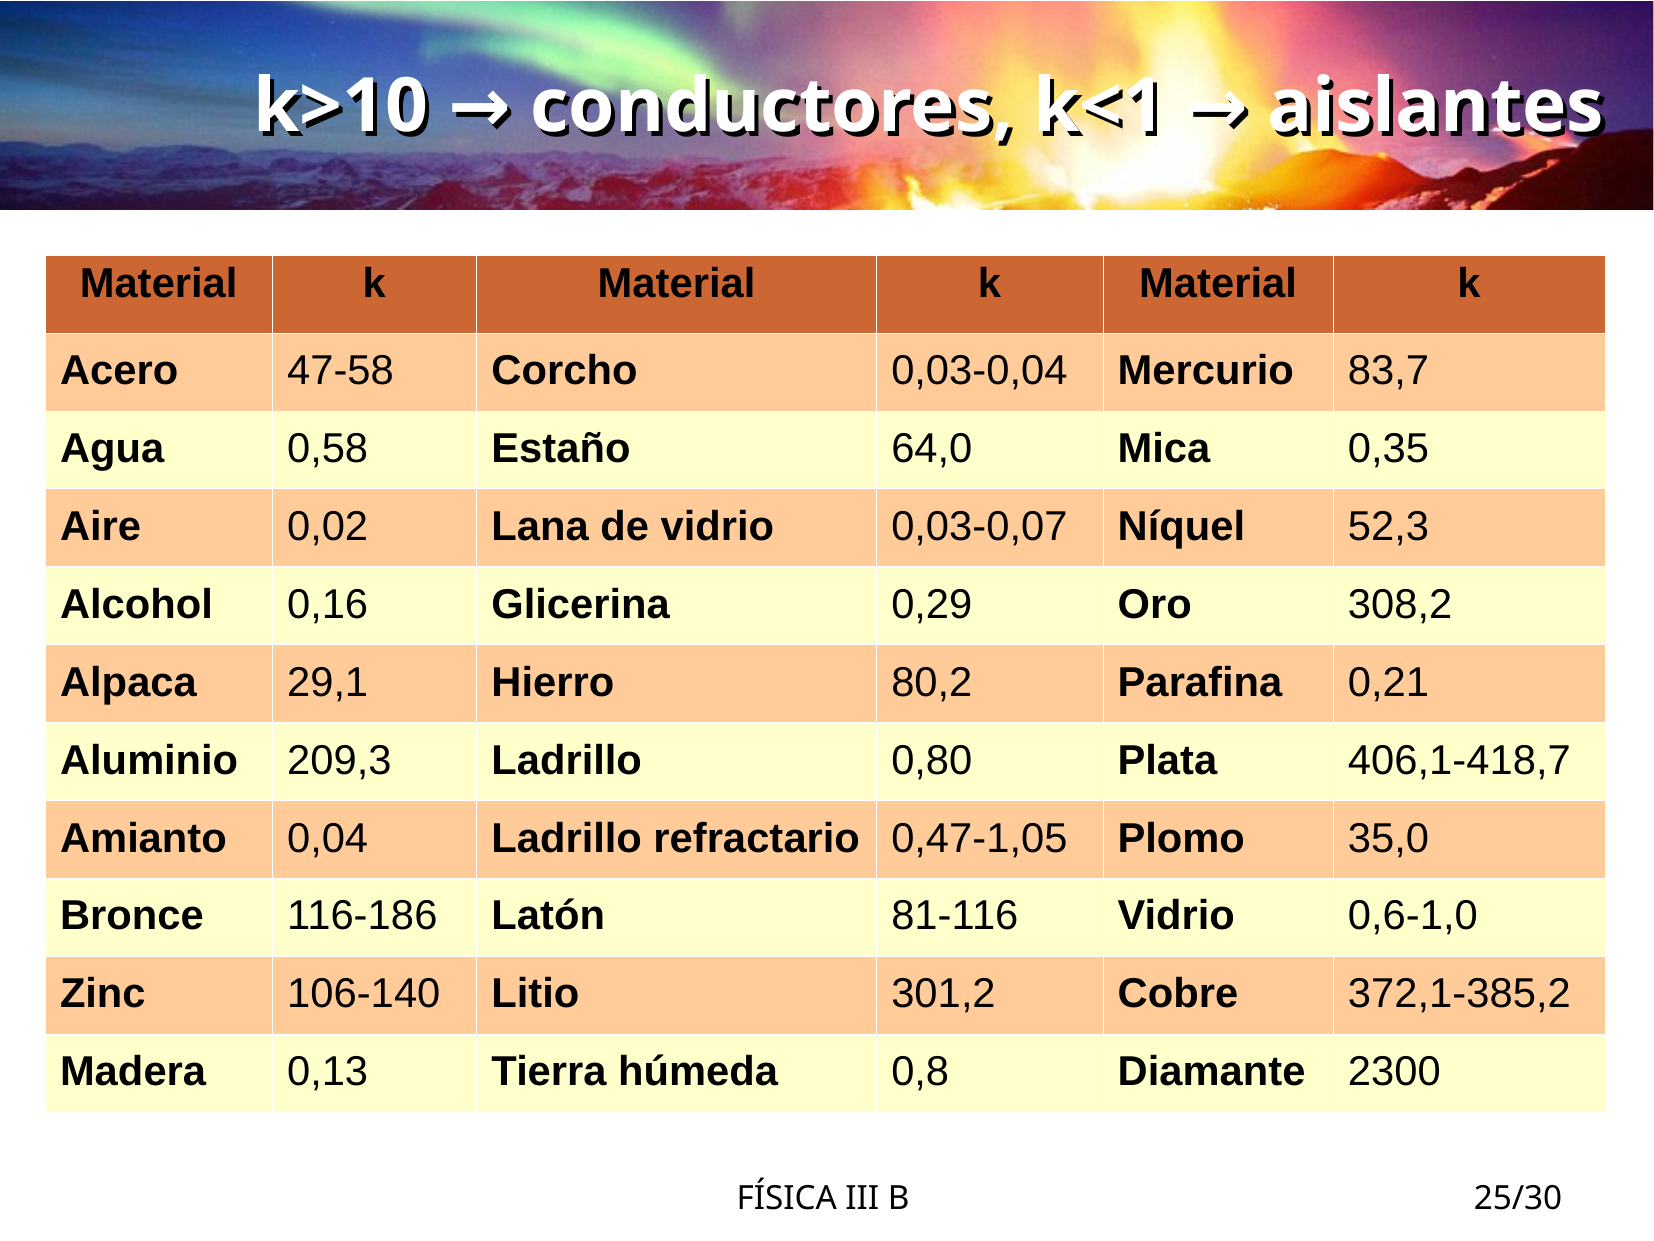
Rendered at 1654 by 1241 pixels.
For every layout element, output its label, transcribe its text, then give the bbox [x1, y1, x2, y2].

table_cell 80,2 [877, 645, 1103, 722]
table_cell Mercurio [1104, 334, 1333, 411]
table_cell 0,16 [273, 567, 476, 644]
table_cell 301,2 [877, 957, 1103, 1034]
table_cell Acero [46, 334, 272, 411]
table_cell Agua [46, 412, 272, 488]
table_cell Ladrillo [477, 723, 876, 800]
table_cell Alcohol [46, 567, 272, 644]
table_cell 0,47-1,05 [877, 801, 1103, 878]
table_cell Vidrio [1104, 879, 1333, 956]
table_cell 0,13 [273, 1035, 476, 1112]
table_cell Ladrillo refractario [477, 801, 876, 878]
table_cell Níquel [1104, 489, 1333, 566]
table_cell Madera [46, 1035, 272, 1112]
table_cell Aluminio [46, 723, 272, 800]
table_cell 2300 [1334, 1035, 1605, 1112]
table_cell 64,0 [877, 412, 1103, 488]
table_header k [1334, 256, 1605, 333]
table_cell 0,35 [1334, 412, 1605, 488]
table_cell 0,6-1,0 [1334, 879, 1605, 956]
table_cell Hierro [477, 645, 876, 722]
table_cell Aire [46, 489, 272, 566]
table_cell Mica [1104, 412, 1333, 488]
table_cell 81-116 [877, 879, 1103, 956]
table_cell 406,1-418,7 [1334, 723, 1605, 800]
table_cell 52,3 [1334, 489, 1605, 566]
table_cell Plata [1104, 723, 1333, 800]
table_cell 0,29 [877, 567, 1103, 644]
table_cell 209,3 [273, 723, 476, 800]
table_cell Corcho [477, 334, 876, 411]
table_cell Estaño [477, 412, 876, 488]
table_cell 83,7 [1334, 334, 1605, 411]
table_cell 0,80 [877, 723, 1103, 800]
table_header k [877, 256, 1103, 333]
table_cell Zinc [46, 957, 272, 1034]
table_cell 372,1-385,2 [1334, 957, 1605, 1034]
table_cell 106-140 [273, 957, 476, 1034]
table_cell 35,0 [1334, 801, 1605, 878]
table_header Material [477, 256, 876, 333]
picture [0, 1, 1654, 210]
title k>10 → conductores, k<1 → aislantes [45, 15, 1606, 191]
table_cell Tierra húmeda [477, 1035, 876, 1112]
table_cell Cobre [1104, 957, 1333, 1034]
table_cell 0,02 [273, 489, 476, 566]
table_cell Alpaca [46, 645, 272, 722]
table_cell Amianto [46, 801, 272, 878]
table_cell Latón [477, 879, 876, 956]
table_header k [273, 256, 476, 333]
table_cell Bronce [46, 879, 272, 956]
table_cell Oro [1104, 567, 1333, 644]
table_cell 0,04 [273, 801, 476, 878]
table_cell Lana de vidrio [477, 489, 876, 566]
table_cell Parafina [1104, 645, 1333, 722]
table_cell 47-58 [273, 334, 476, 411]
table_cell 0,21 [1334, 645, 1605, 722]
table_cell Litio [477, 957, 876, 1034]
table_cell 0,03-0,04 [877, 334, 1103, 411]
table_cell 116-186 [273, 879, 476, 956]
table_cell Diamante [1104, 1035, 1333, 1112]
table_cell 29,1 [273, 645, 476, 722]
table_cell 0,8 [877, 1035, 1103, 1112]
table_cell Glicerina [477, 567, 876, 644]
table_cell 0,03-0,07 [877, 489, 1103, 566]
table_header Material [1104, 256, 1333, 333]
table_cell 0,58 [273, 412, 476, 488]
table_header Material [46, 256, 272, 333]
table_cell Plomo [1104, 801, 1333, 878]
table_cell 308,2 [1334, 567, 1605, 644]
